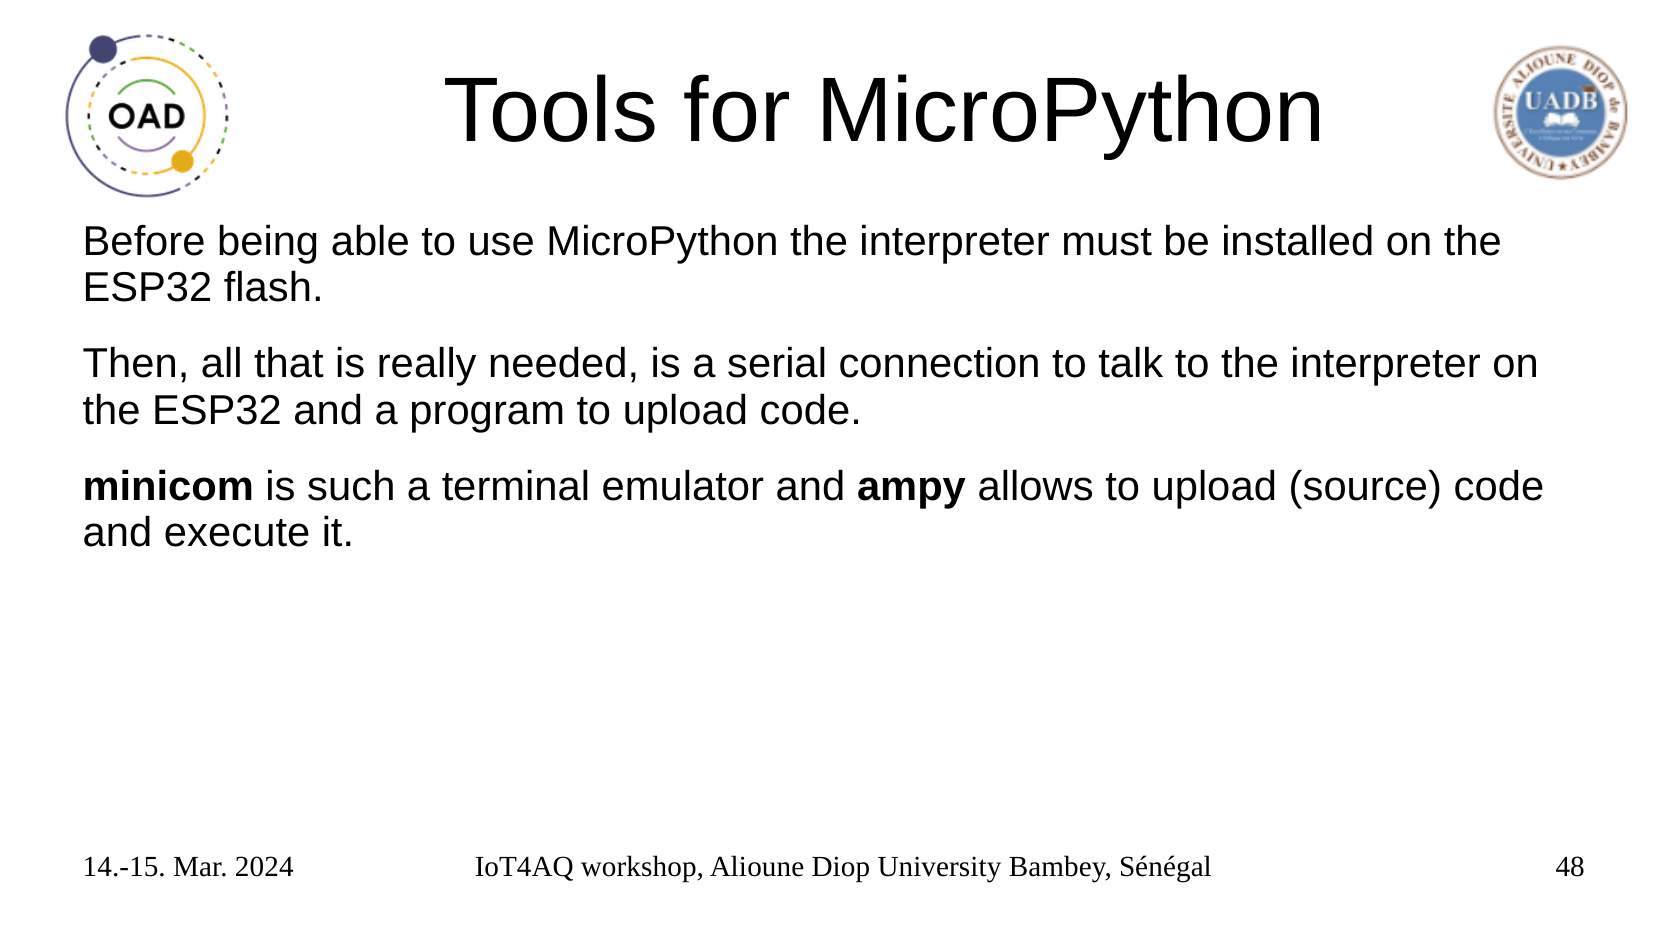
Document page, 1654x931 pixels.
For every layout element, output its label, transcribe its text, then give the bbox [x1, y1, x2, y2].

picture [25, 20, 263, 218]
picture [1482, 37, 1641, 188]
list Before being able to use MicroPython the interpreter must be installed on the ESP32 flash. Then, all that is really needed, is a serial connection to talk to the interpreter on the ESP32 and a program to upload code. minicom is such a terminal emulator and ampy allows to upload (source) code and execute it. [82, 217, 1571, 757]
title Tools for MicroPython [301, 32, 1469, 188]
